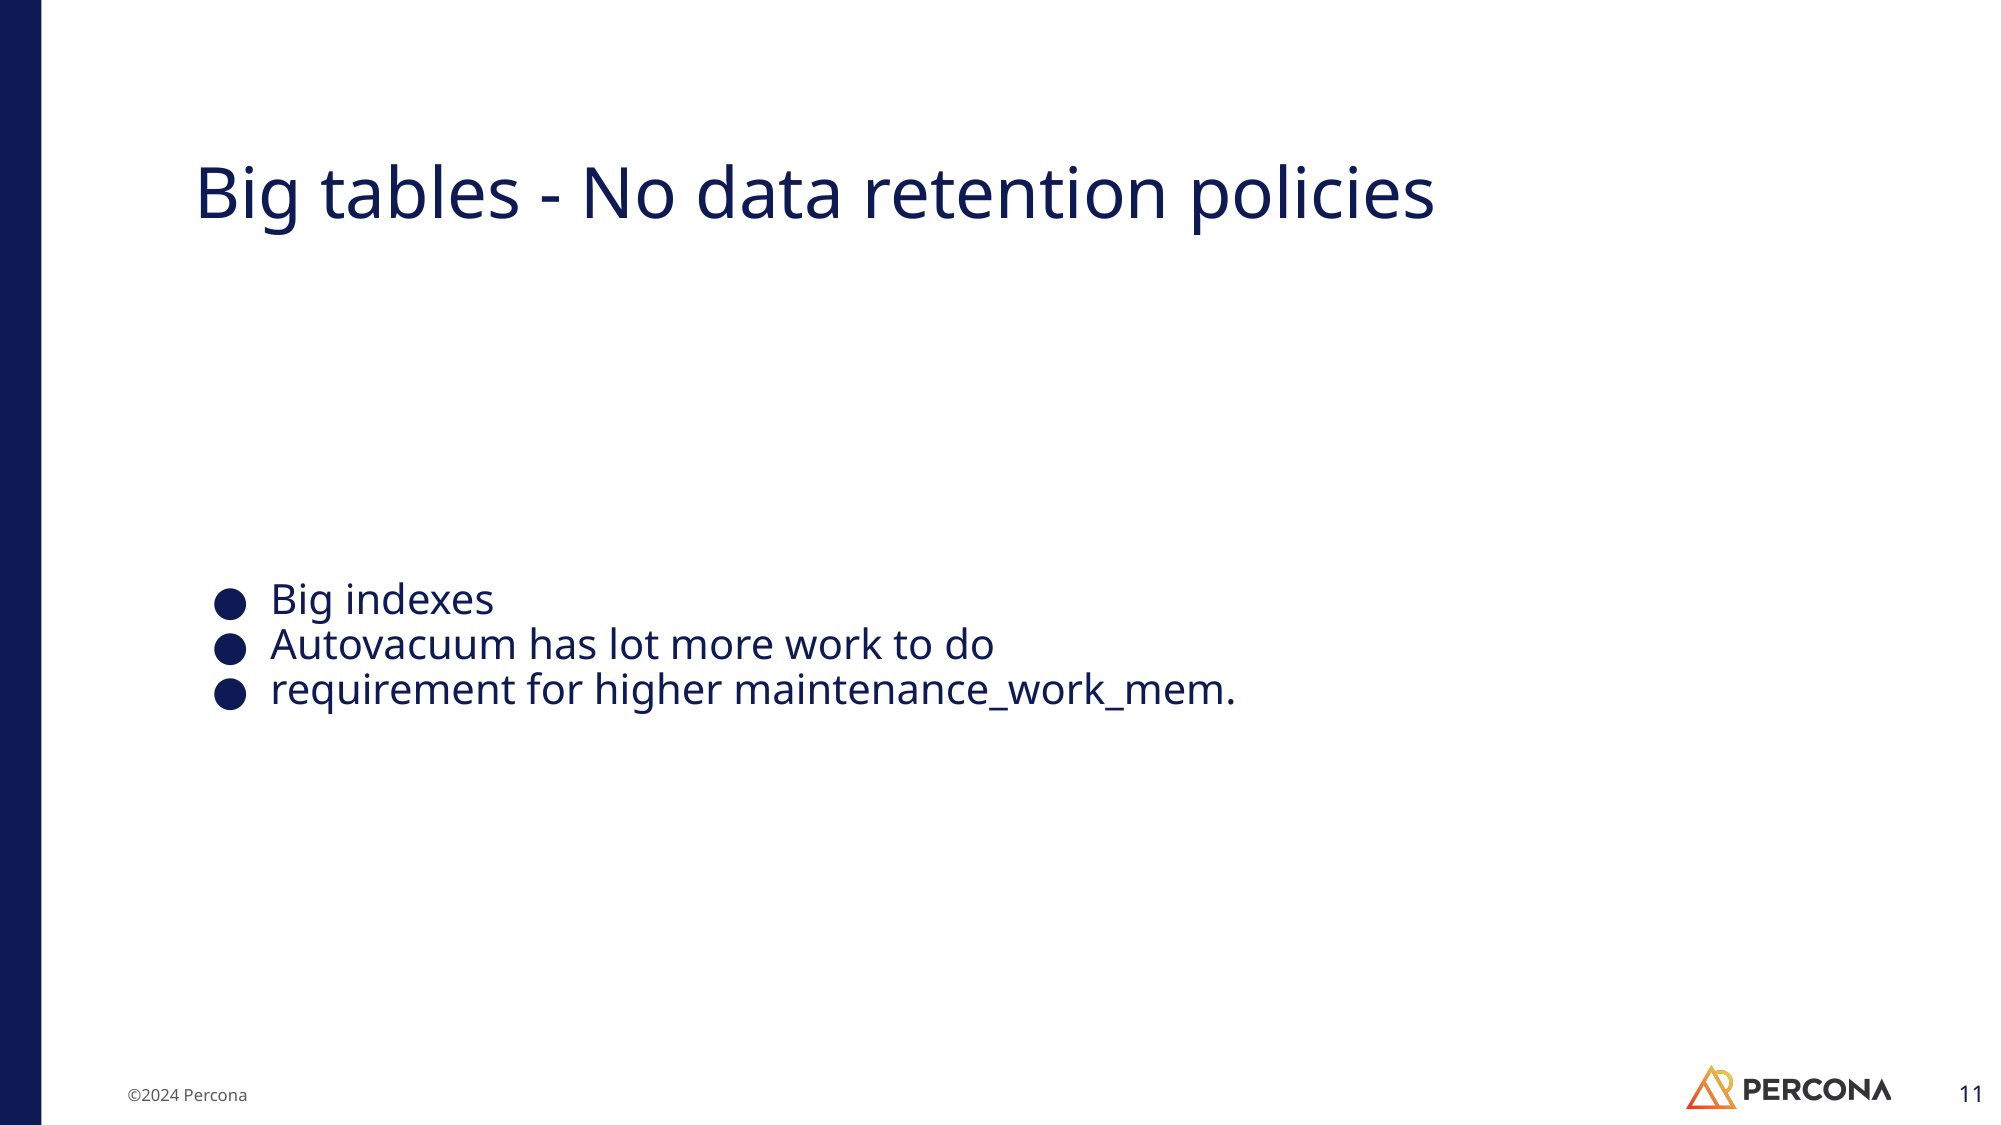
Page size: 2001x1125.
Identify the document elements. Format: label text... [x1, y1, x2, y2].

slide_number <number> [1748, 1065, 2000, 1125]
title Big tables - No data retention policies [179, 124, 1835, 266]
list Big indexes Autovacuum has lot more work to do requirement for higher maintenance_work_mem. [180, 310, 1835, 982]
picture [1686, 1065, 1748, 1109]
